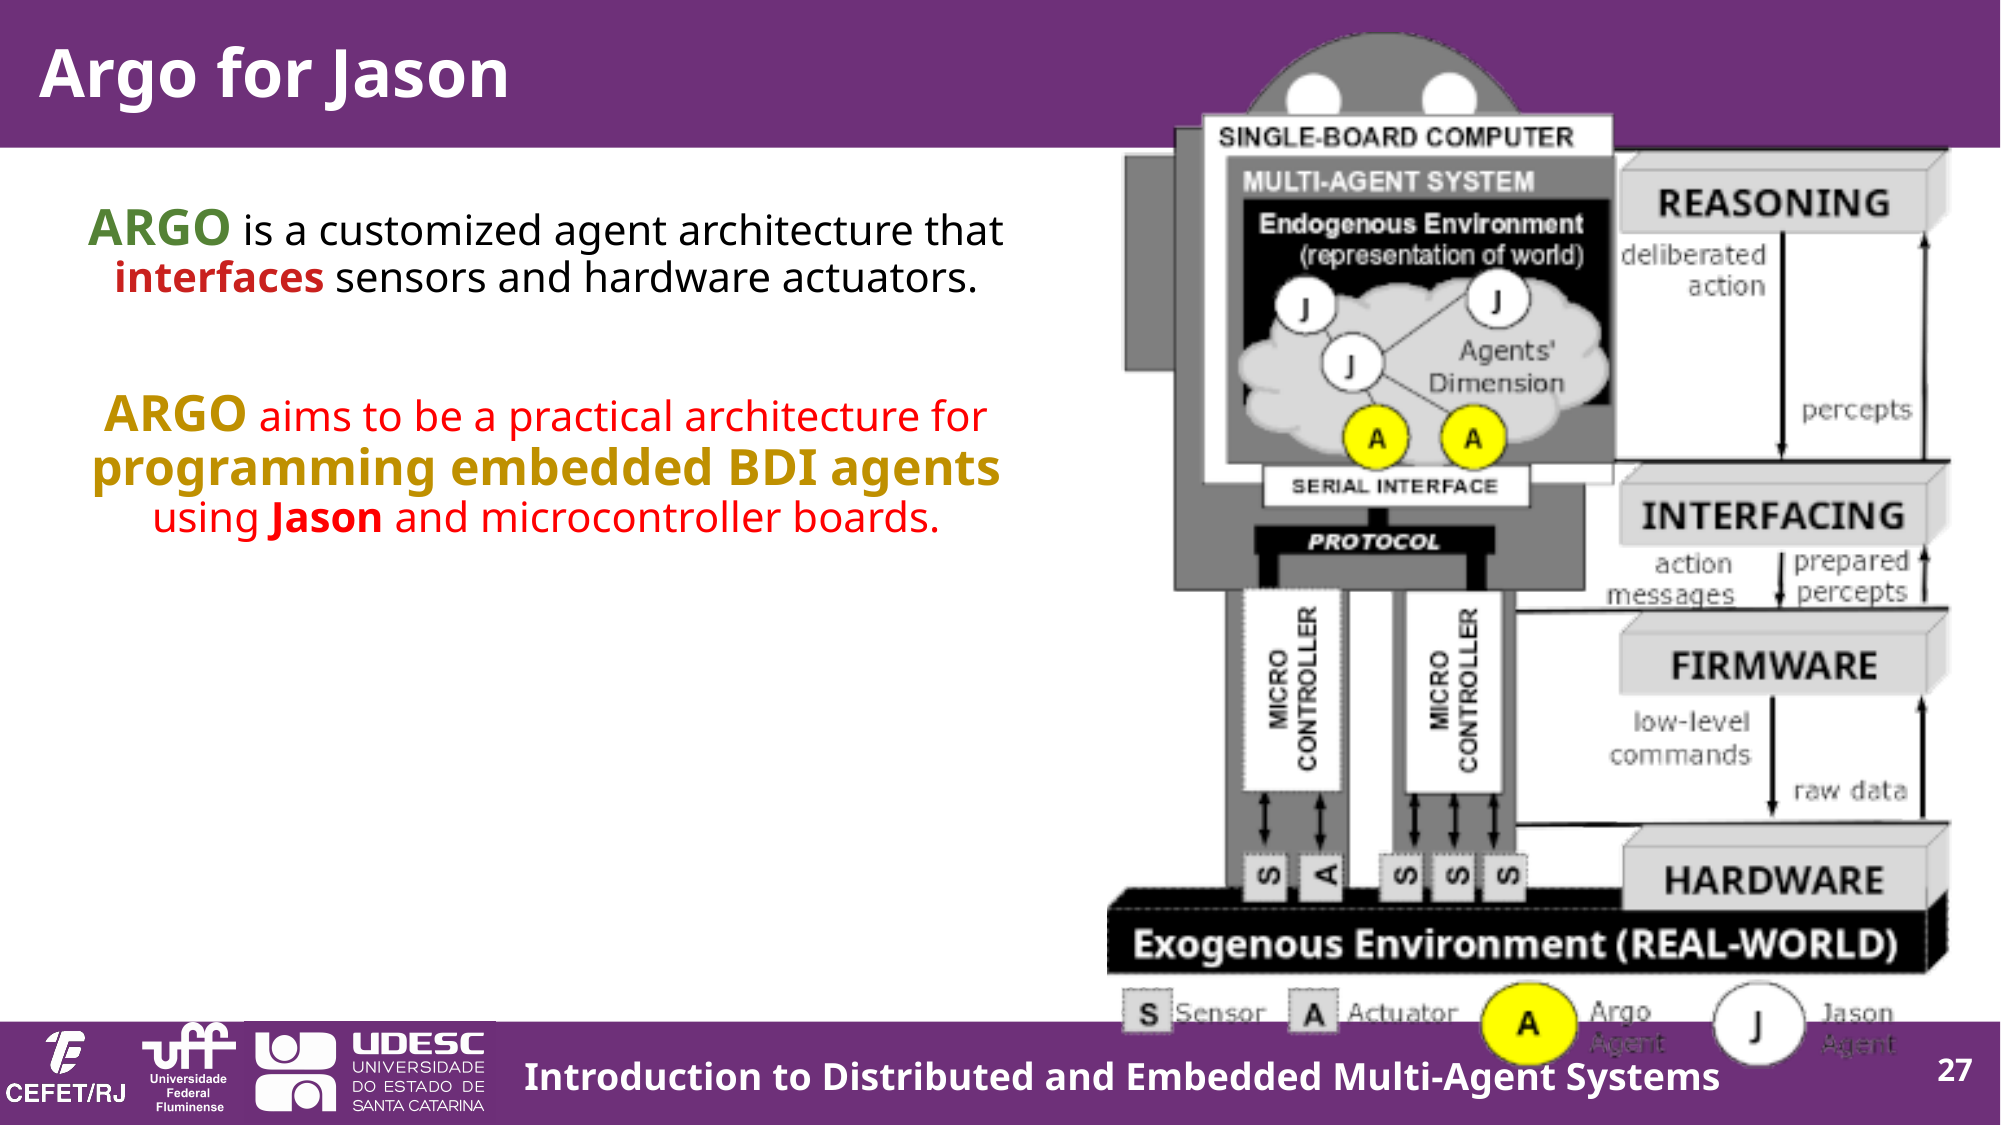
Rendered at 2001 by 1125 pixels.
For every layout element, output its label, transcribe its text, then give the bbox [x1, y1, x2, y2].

picture [141, 1021, 237, 1117]
picture [6, 1009, 125, 1125]
text_box ARGO is a customized agent architecture that interfaces sensors and hardware actuators. ARGO aims to be a practical architecture for programming embedded BDI agents using Jason and microcontroller boards. [29, 195, 1063, 1004]
picture [244, 1021, 496, 1123]
picture [1107, 32, 1978, 1069]
text_box Argo for Jason [25, 23, 1999, 119]
